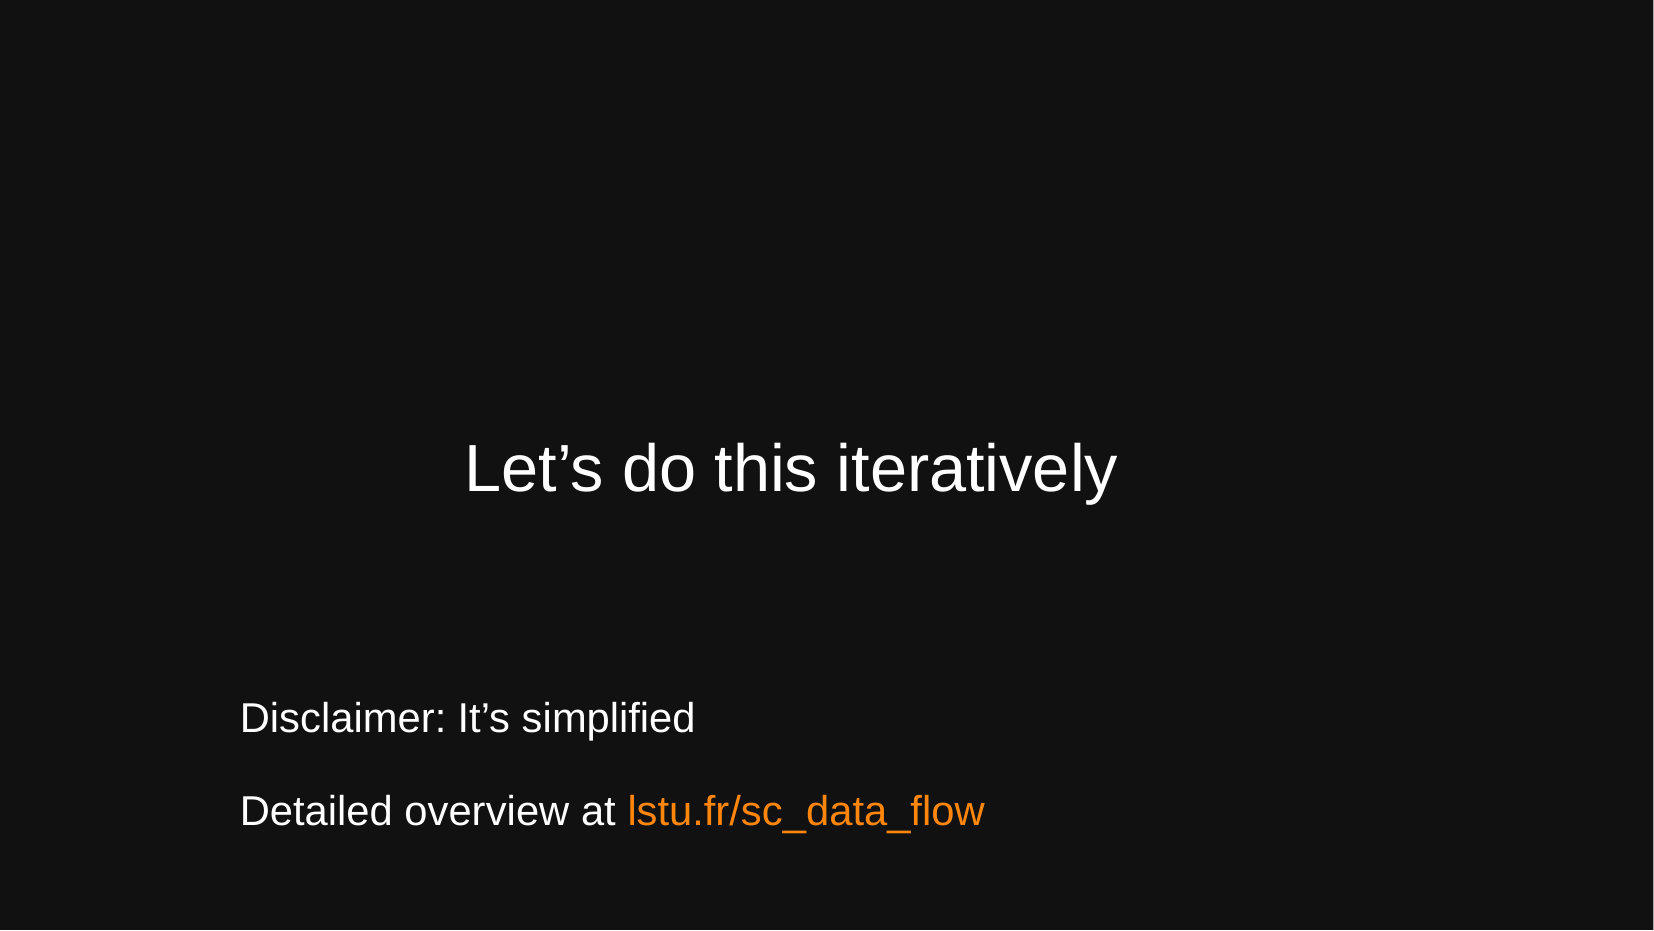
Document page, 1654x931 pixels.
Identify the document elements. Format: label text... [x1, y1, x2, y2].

text_box Disclaimer: It’s simplified Detailed overview at lstu.fr/sc_data_flow [225, 673, 1388, 856]
text_box Let’s do this iteratively [450, 377, 1201, 560]
